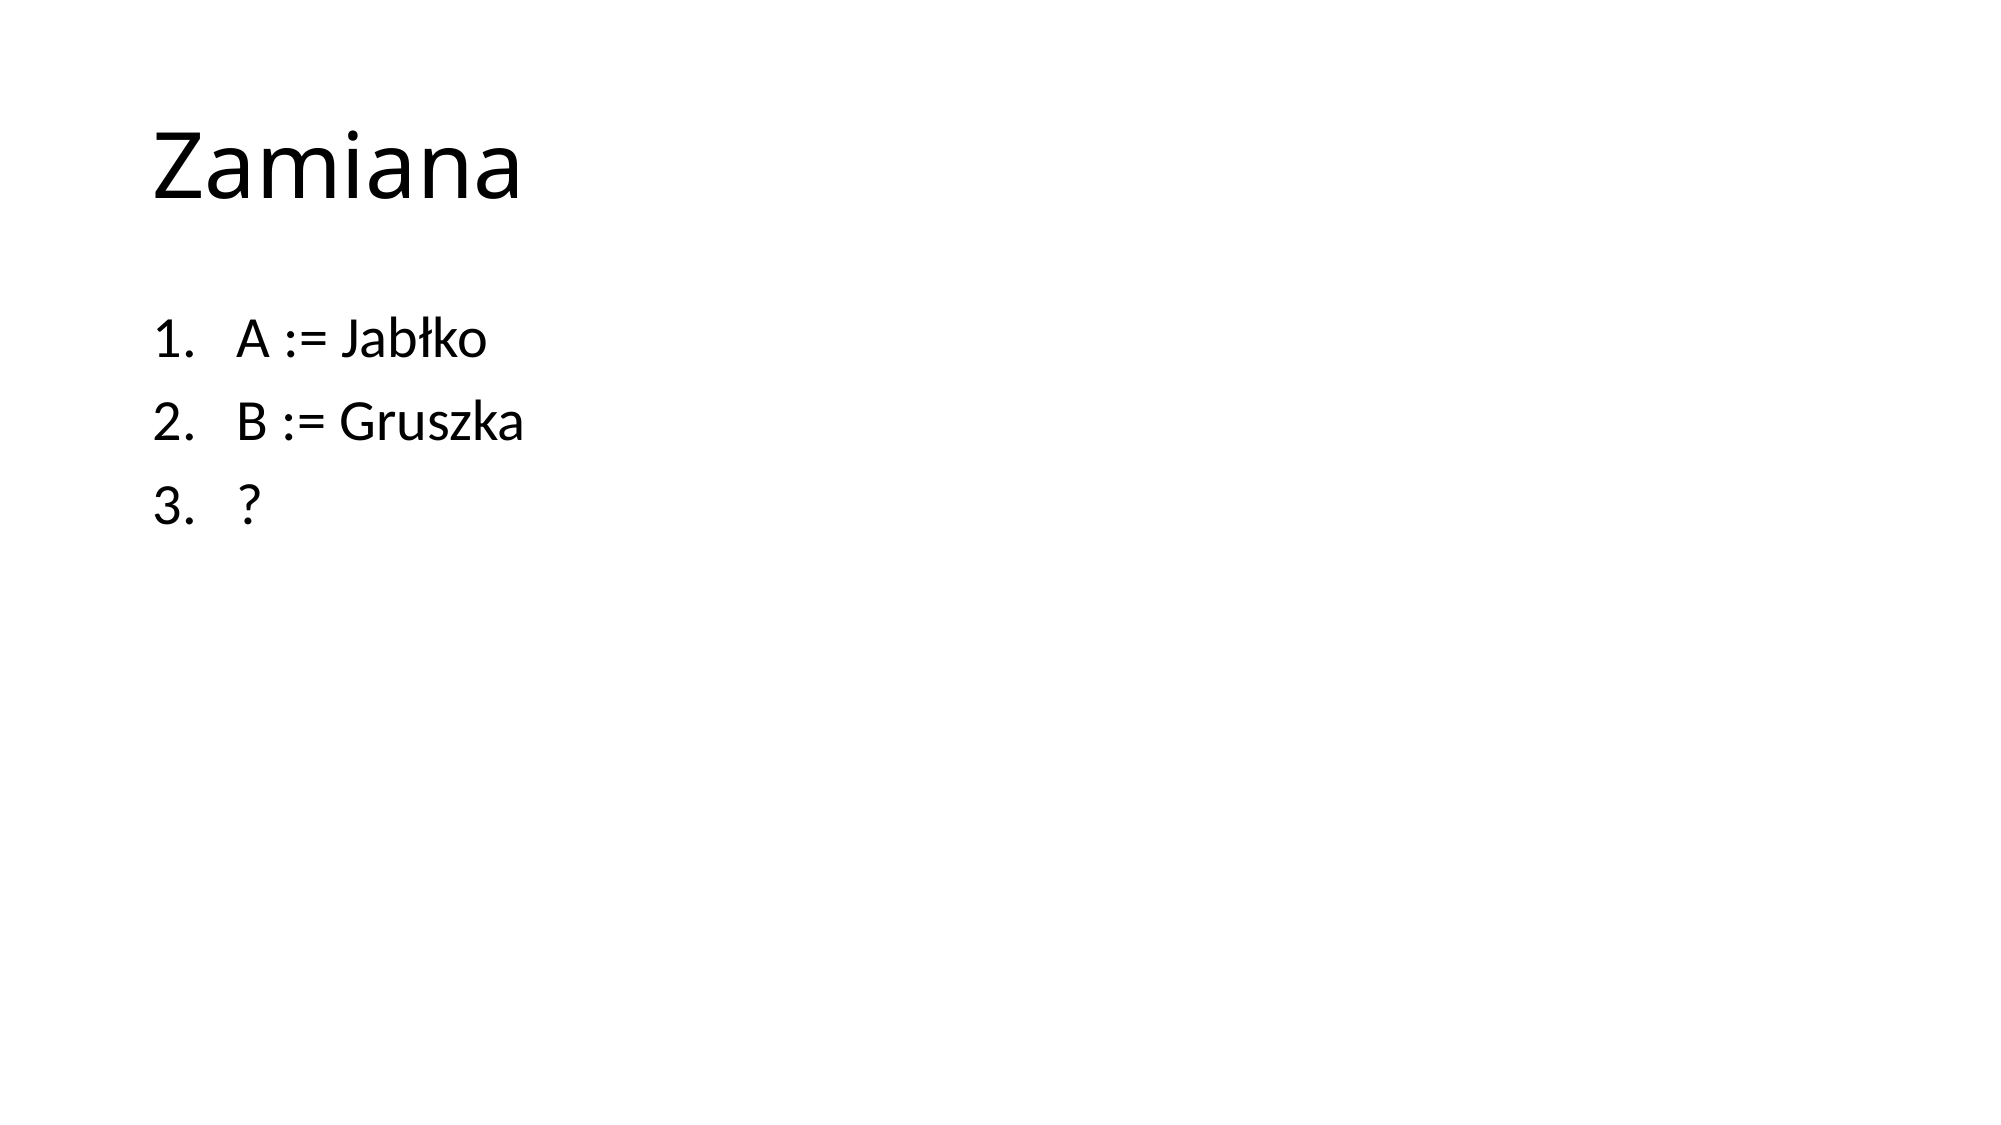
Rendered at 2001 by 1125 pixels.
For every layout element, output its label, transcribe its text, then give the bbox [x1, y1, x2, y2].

title Zamiana [137, 59, 1863, 278]
list A := Jabłko B := Gruszka ? [137, 299, 1863, 1014]
